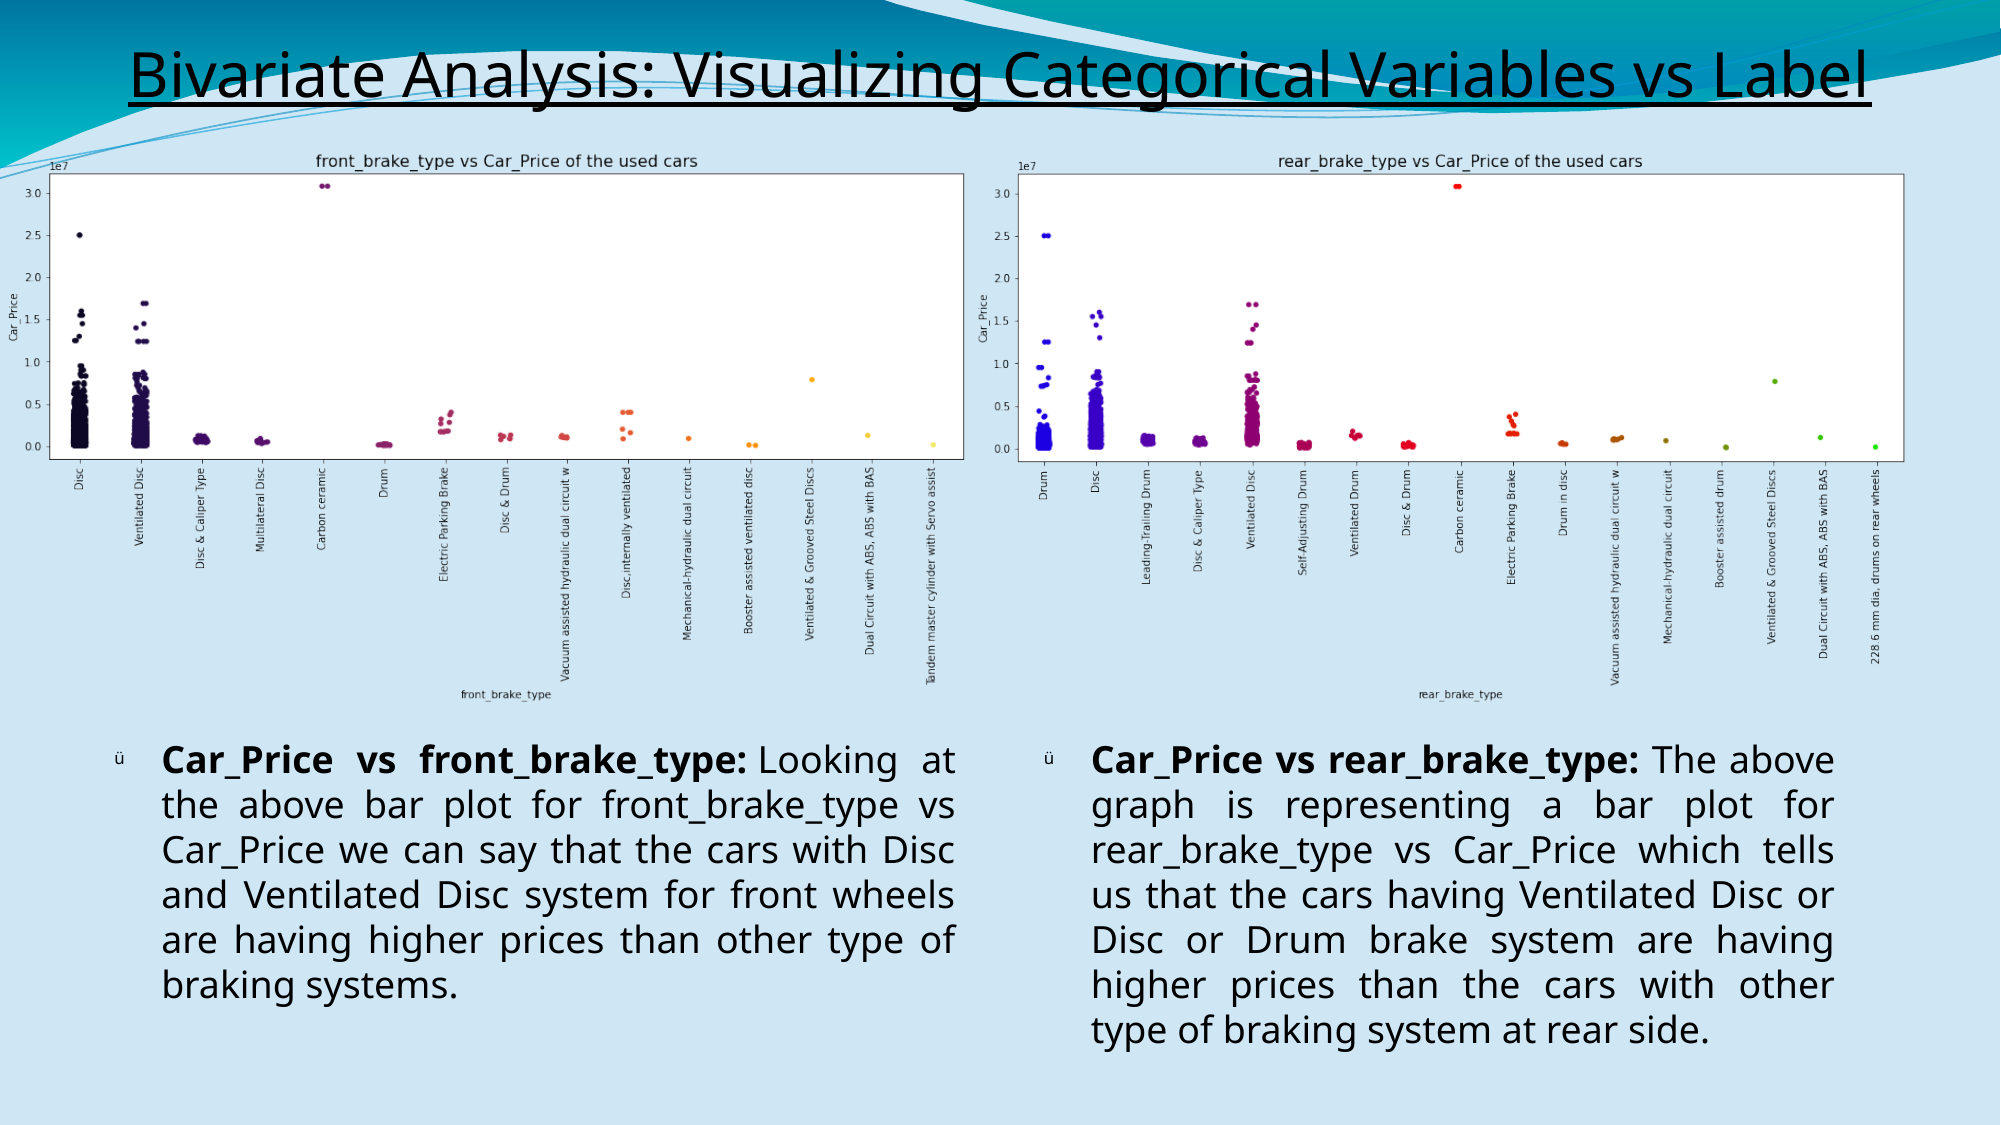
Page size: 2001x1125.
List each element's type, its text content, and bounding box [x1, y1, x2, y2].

text_box Car_Price vs rear_brake_type: The above graph is representing a bar plot for rear_brake_type vs Car_Price which tells us that the cars having Ventilated Disc or Disc or Drum brake system are having higher prices than the cars with other type of braking system at rear side. [1029, 728, 1851, 1104]
picture [0, 147, 1911, 708]
text_box Bivariate Analysis: Visualizing Categorical Variables vs Label [0, 27, 2000, 118]
text_box Car_Price vs front_brake_type: Looking at the above bar plot for front_brake_type vs Car_Price we can say that the cars with Disc and Ventilated Disc system for front wheels are having higher prices than other type of braking systems. [99, 728, 971, 1059]
